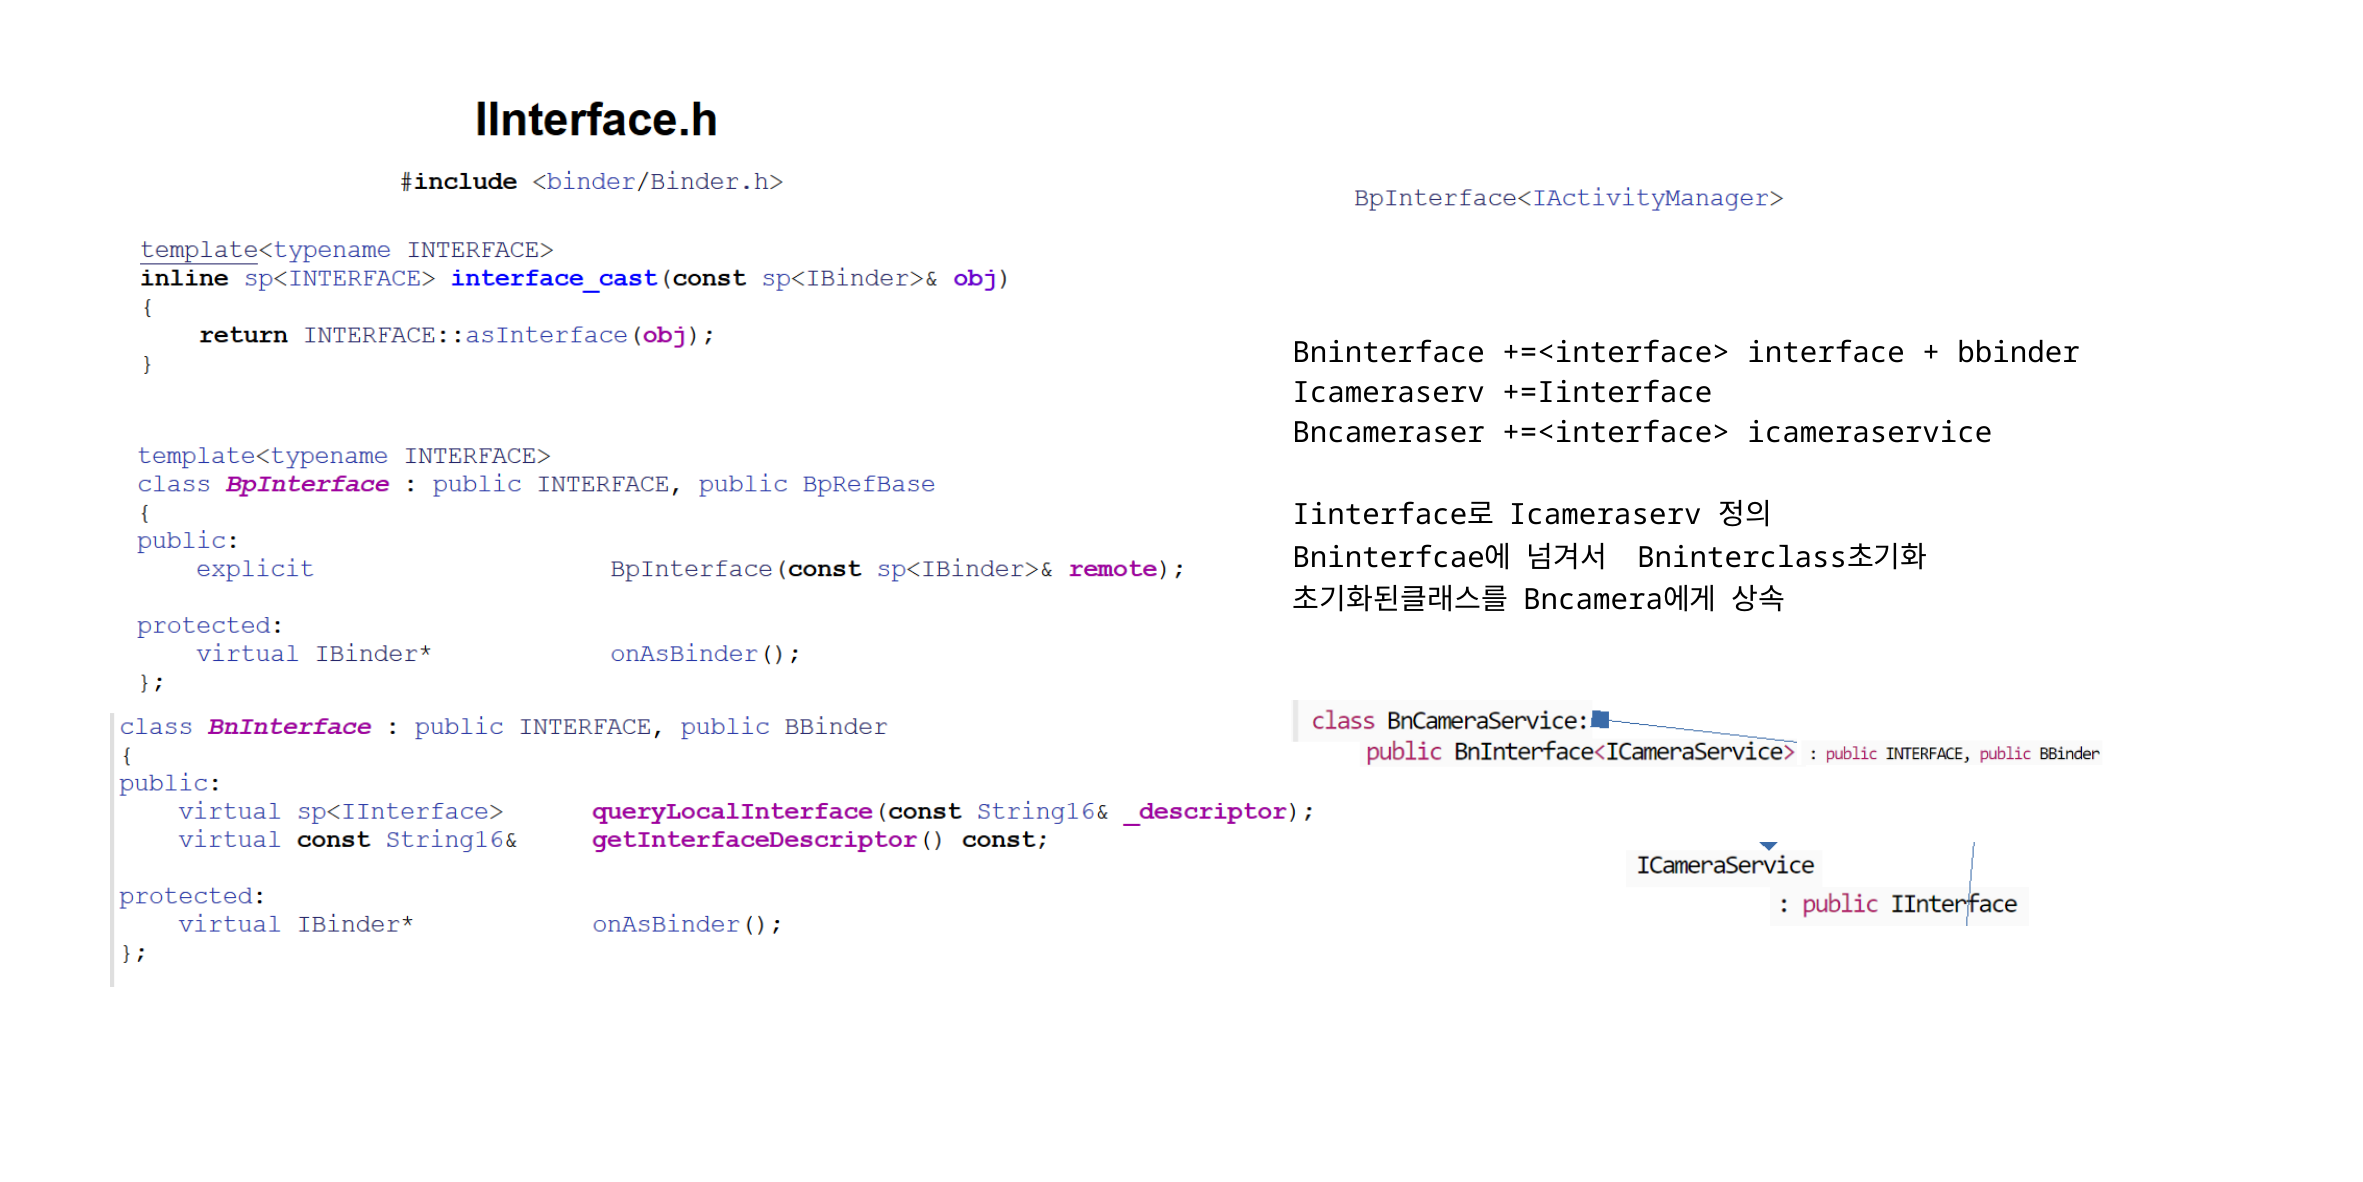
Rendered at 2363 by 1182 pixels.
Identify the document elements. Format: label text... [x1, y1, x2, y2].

picture [1351, 181, 1791, 218]
picture [399, 157, 785, 205]
picture [466, 87, 741, 150]
picture [1626, 842, 2029, 926]
picture [110, 440, 2119, 987]
text_box Bninterface +=<interface> interface + bbinder Icameraserv +=Iinterface Bncameraser +=<interface> icameraservice Iinterface로 Icameraserv 정의 Bninterfcae에 넘겨서 Bninterclass초기화 초기화된클래스를 Bncamera에게 상속 [1277, 324, 2028, 544]
picture [139, 236, 1015, 395]
